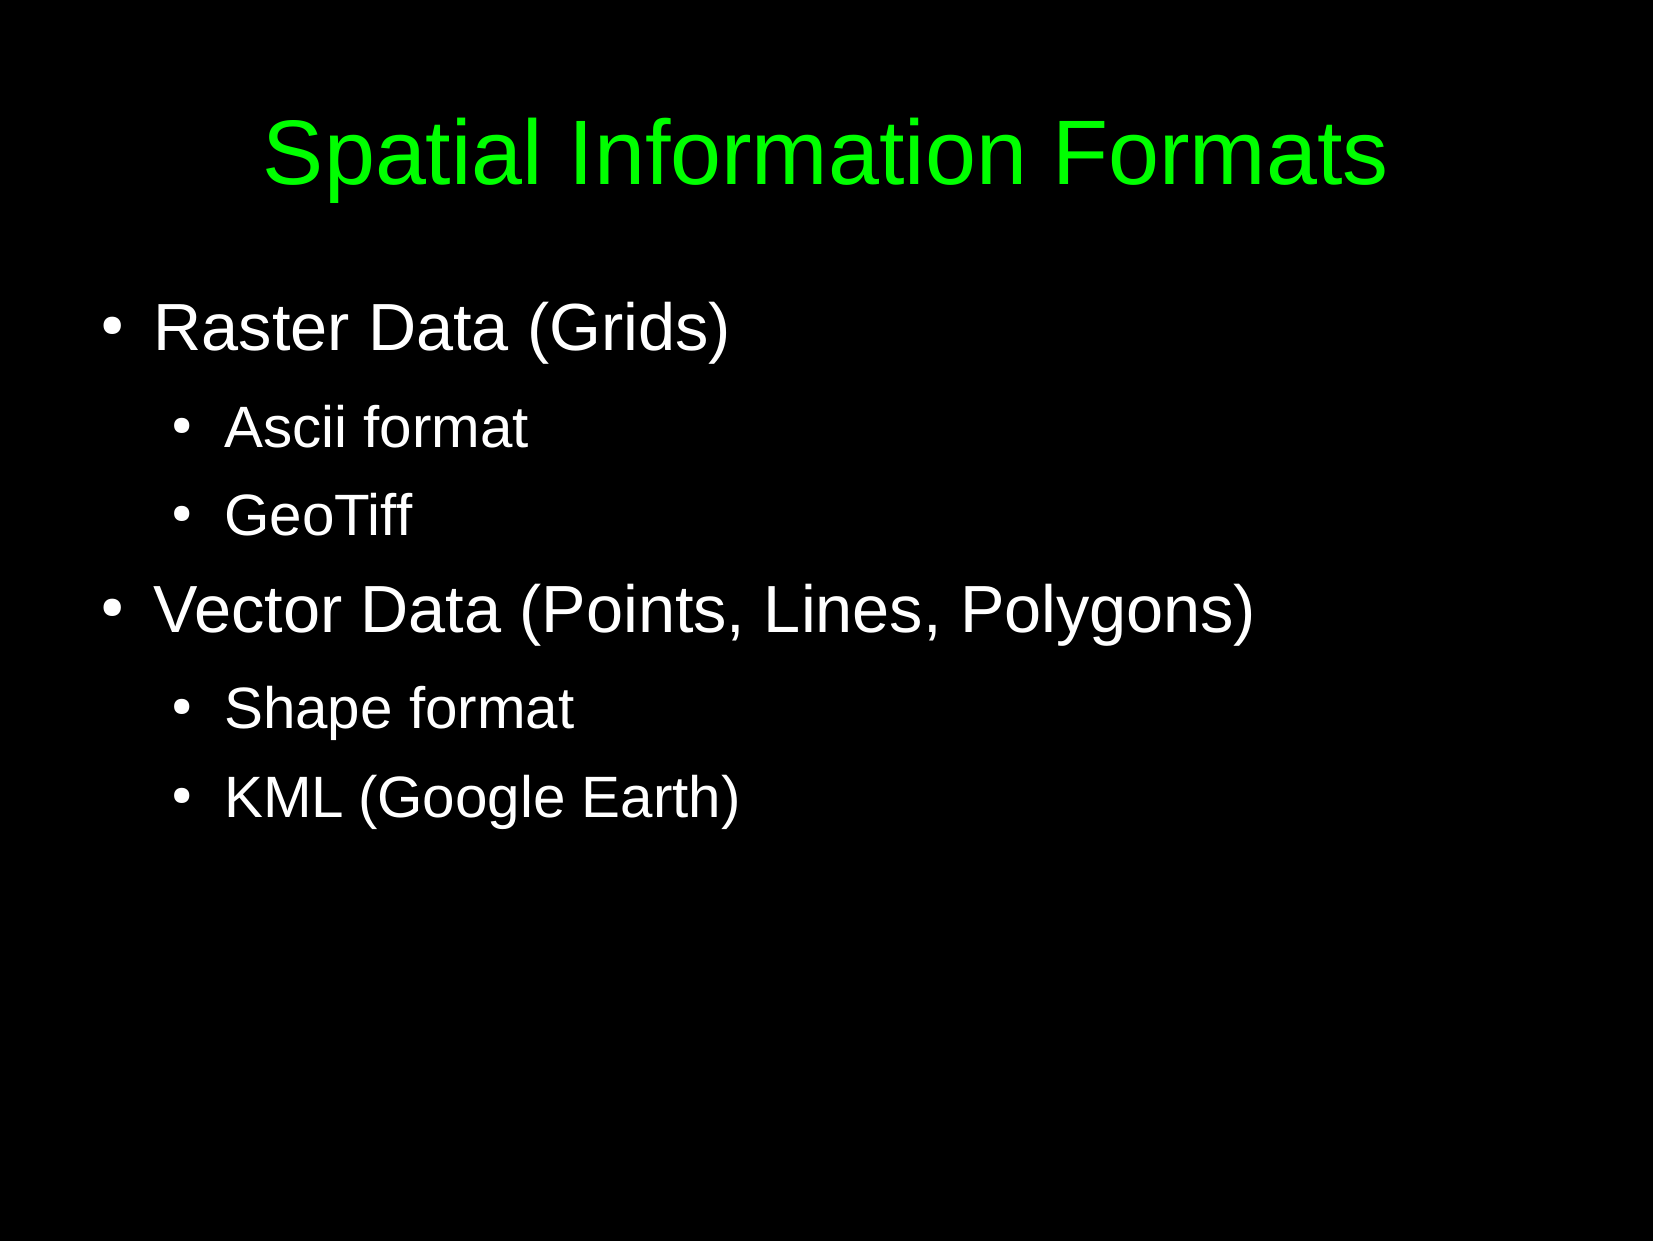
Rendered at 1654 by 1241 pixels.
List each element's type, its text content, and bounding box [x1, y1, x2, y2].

title Spatial Information Formats [82, 49, 1571, 257]
list Raster Data (Grids) Ascii format GeoTiff Vector Data (Points, Lines, Polygons) Shape format KML (Google Earth) [82, 290, 1571, 1109]
